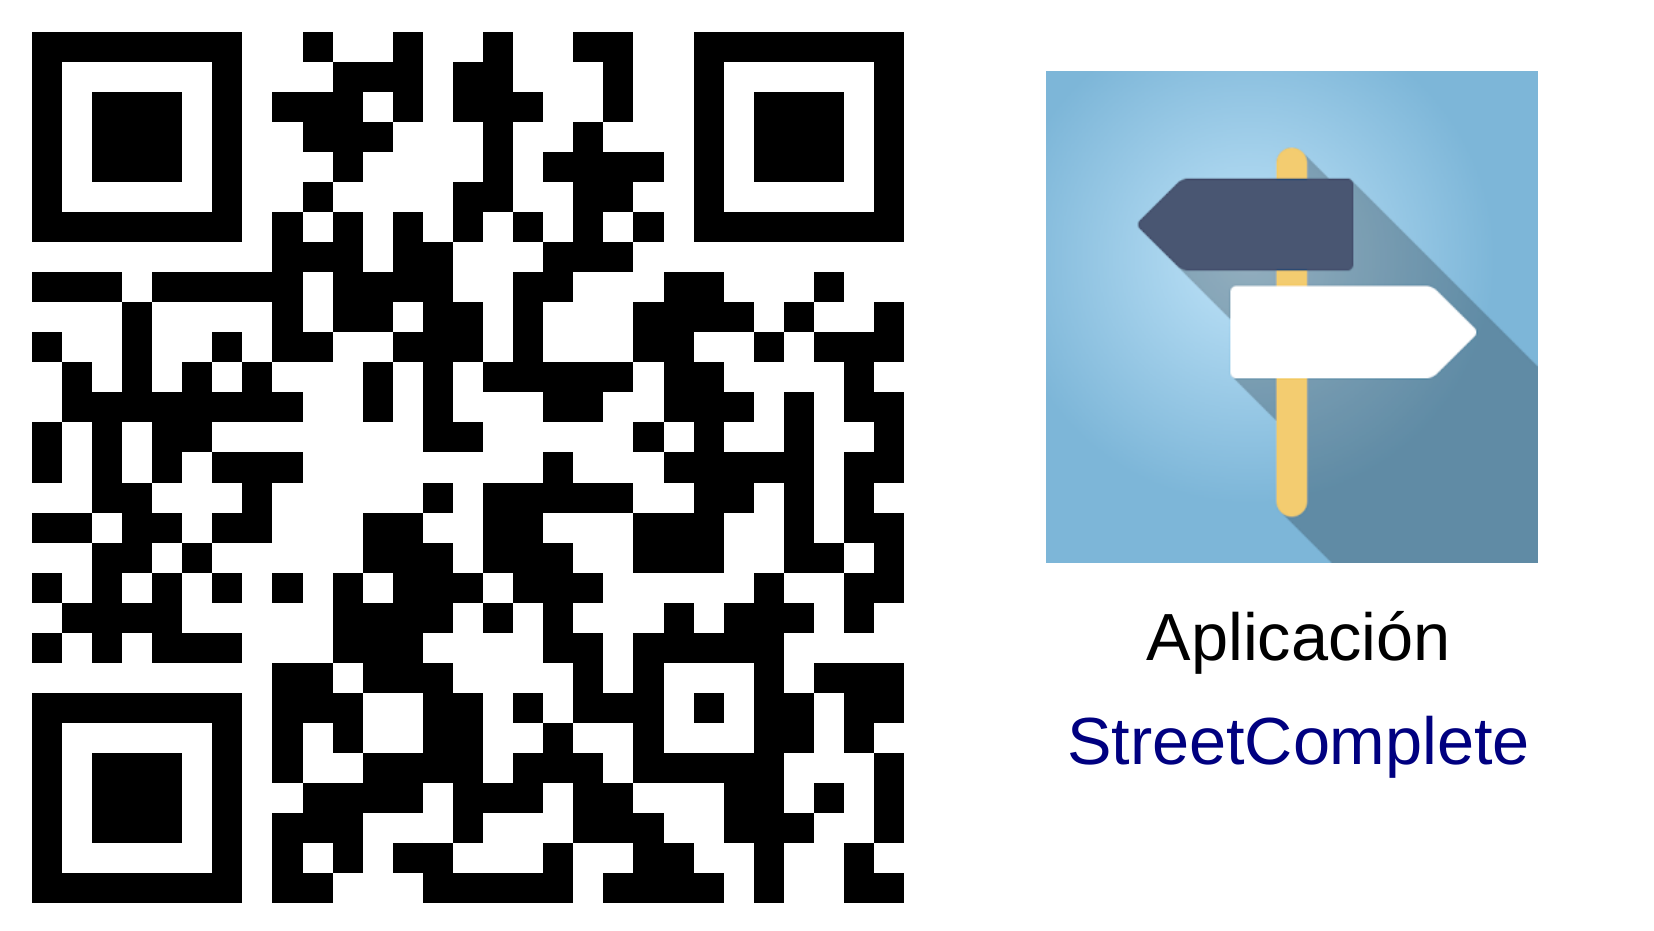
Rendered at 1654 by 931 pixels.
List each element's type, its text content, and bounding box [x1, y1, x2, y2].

picture [0, 0, 938, 931]
list Aplicación StreetComplete [900, 600, 1627, 826]
picture [1046, 71, 1538, 563]
